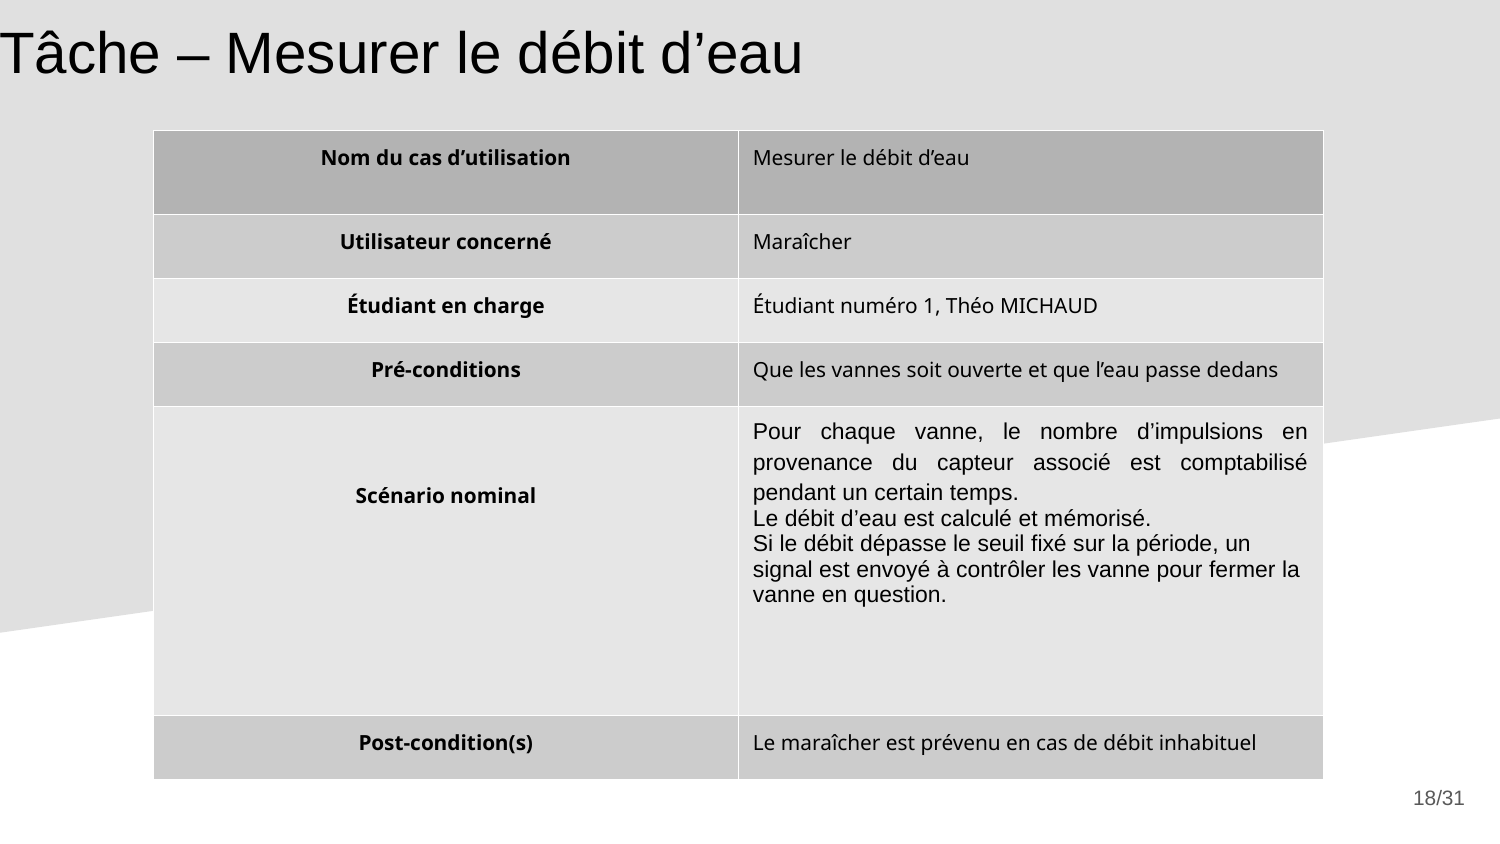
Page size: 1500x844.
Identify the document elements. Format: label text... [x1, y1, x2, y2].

table_cell Maraîcher [739, 215, 1323, 278]
title Tâche – Mesurer le débit d’eau [0, 0, 1382, 95]
slide_number <numéro>/31 [1389, 764, 1480, 830]
table_cell Que les vannes soit ouverte et que l’eau passe dedans [739, 343, 1323, 406]
table_cell Étudiant en charge [154, 279, 738, 342]
table_cell Utilisateur concerné [154, 215, 738, 278]
table_cell Pour chaque vanne, le nombre d’impulsions en provenance du capteur associé est comptabilisé pendant un certain temps. Le débit d’eau est calculé et mémorisé. Si le débit dépasse le seuil fixé sur la période, un signal est envoyé à contrôler les vanne pour fermer la vanne en question. [739, 407, 1323, 715]
table_header Nom du cas d’utilisation [154, 131, 738, 214]
table_cell Post-condition(s) [154, 716, 738, 779]
table_cell Pré-conditions [154, 343, 738, 406]
table_header Mesurer le débit d’eau [739, 131, 1323, 214]
table_cell Le maraîcher est prévenu en cas de débit inhabituel [739, 716, 1323, 779]
table_cell Scénario nominal [154, 407, 738, 715]
table_cell Étudiant numéro 1, Théo MICHAUD [739, 279, 1323, 342]
